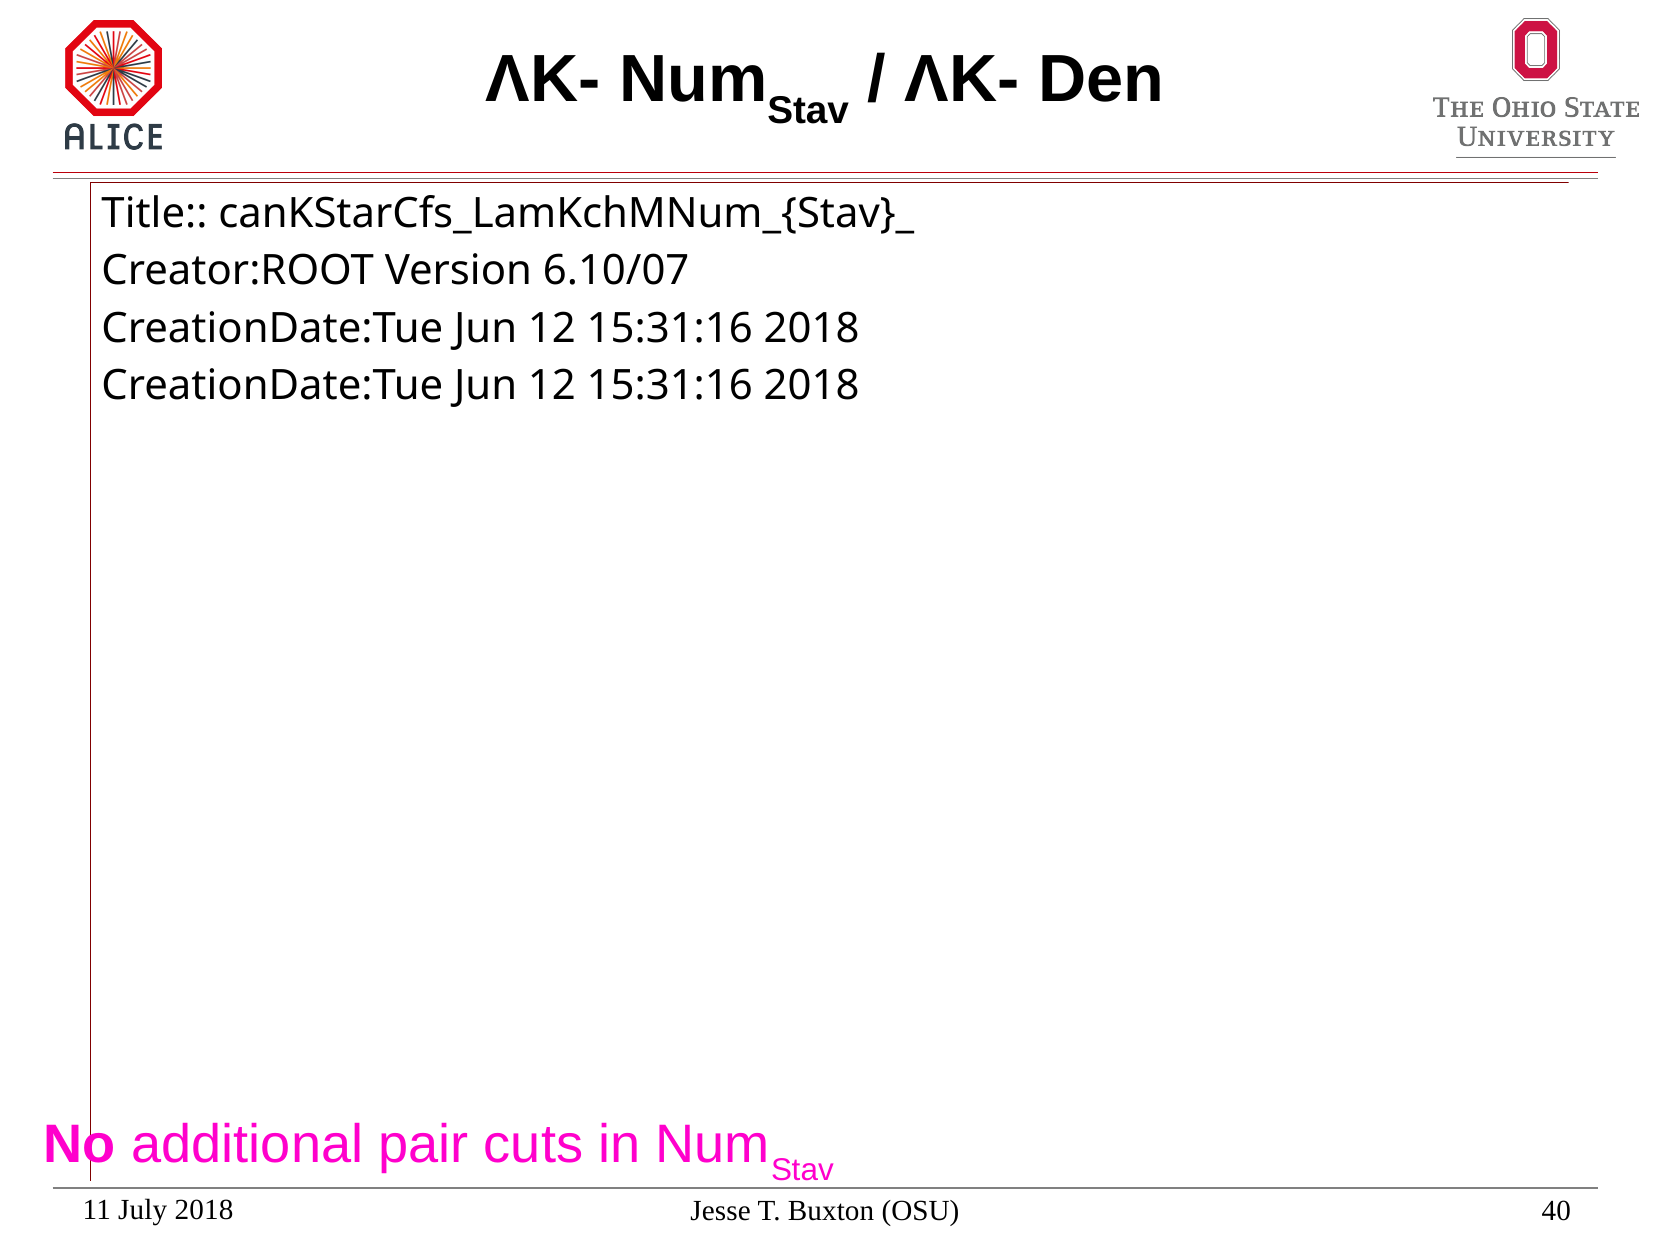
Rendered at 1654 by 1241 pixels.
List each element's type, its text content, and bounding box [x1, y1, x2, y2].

picture [1513, 5, 1642, 171]
picture [65, 20, 137, 150]
text_box No additional pair cuts in NumStav [28, 1106, 976, 1195]
title ΛK- NumStav / ΛK- Den [137, 1, 1513, 172]
picture [87, 180, 1569, 1181]
